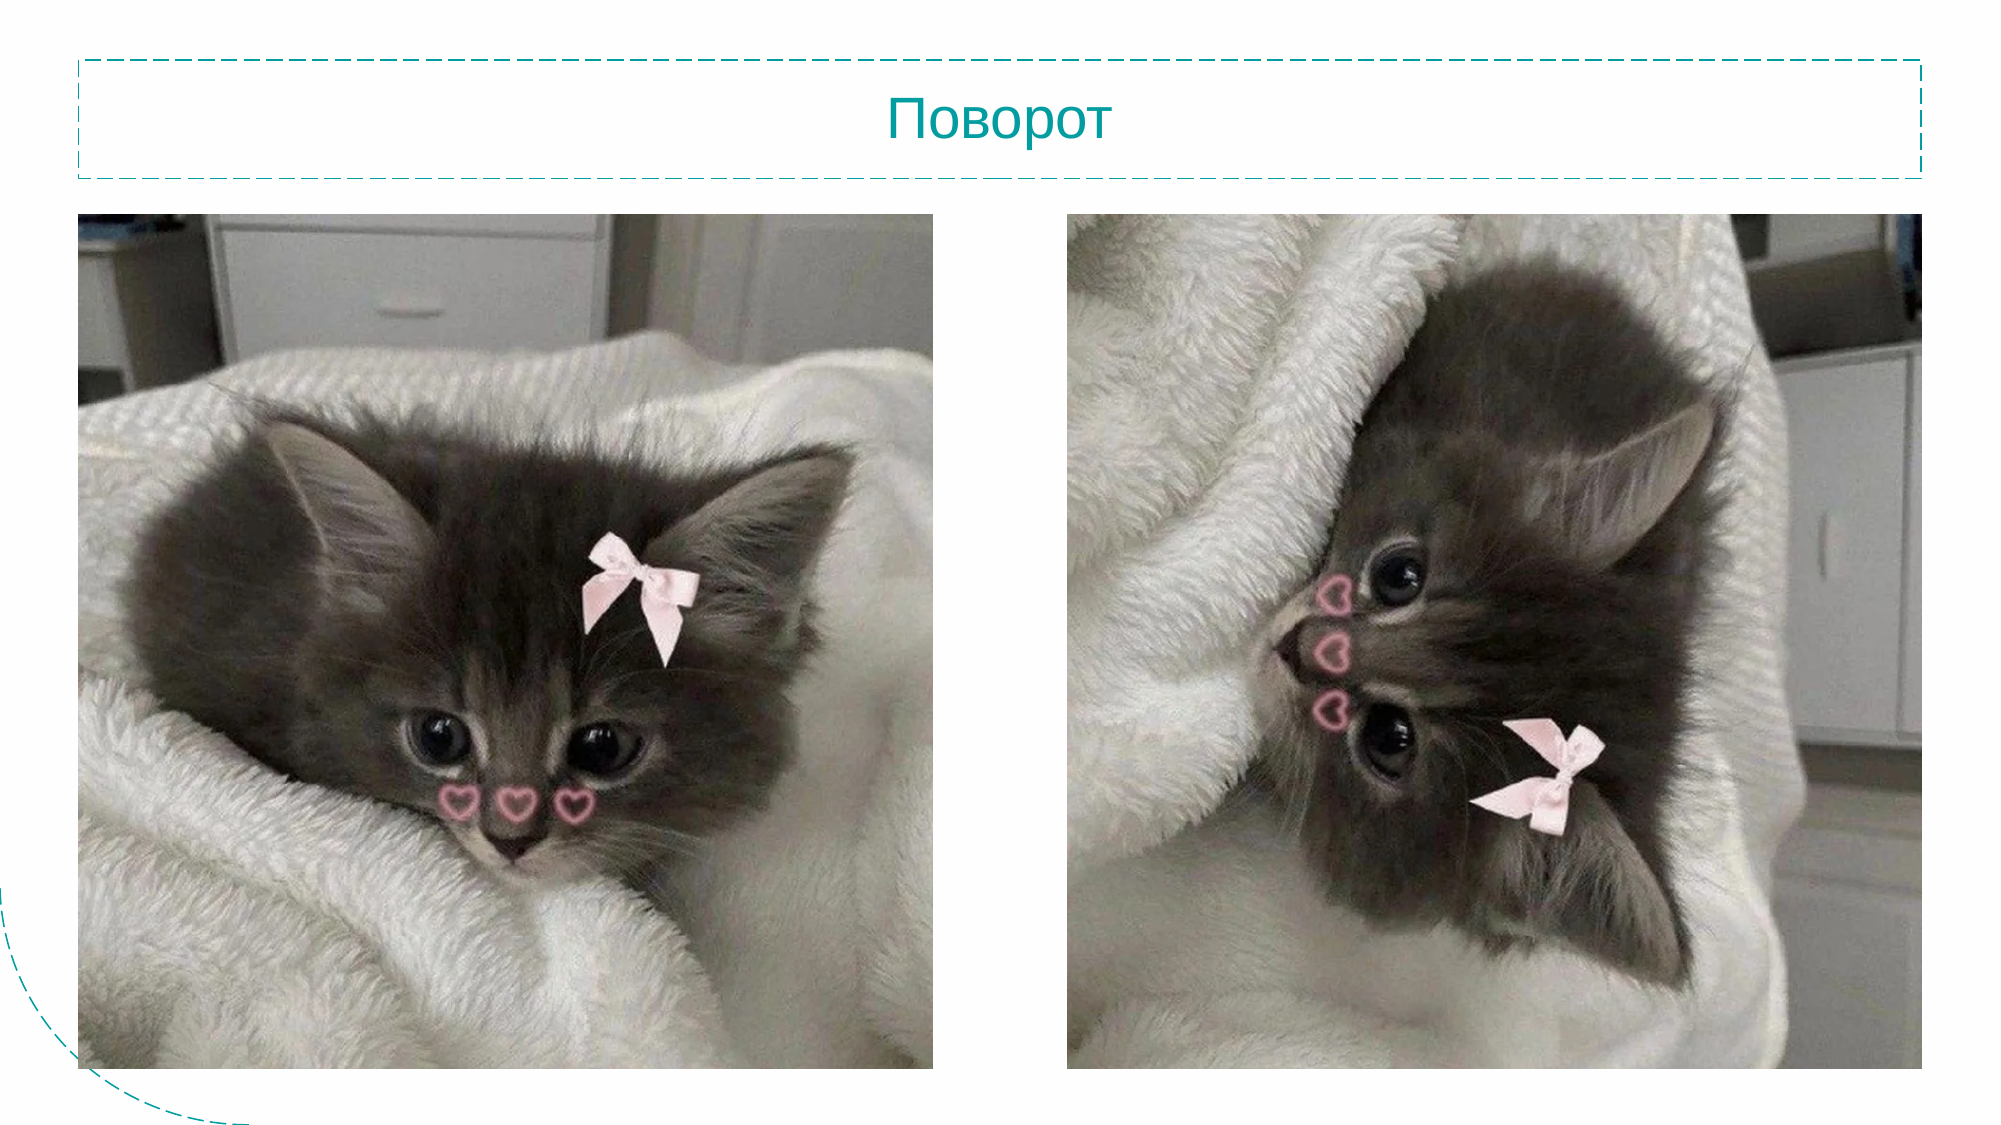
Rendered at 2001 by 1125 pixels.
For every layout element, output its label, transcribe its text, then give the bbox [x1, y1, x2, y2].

picture [78, 214, 933, 1069]
title Поворот [78, 59, 1922, 179]
picture [1067, 214, 1922, 1069]
